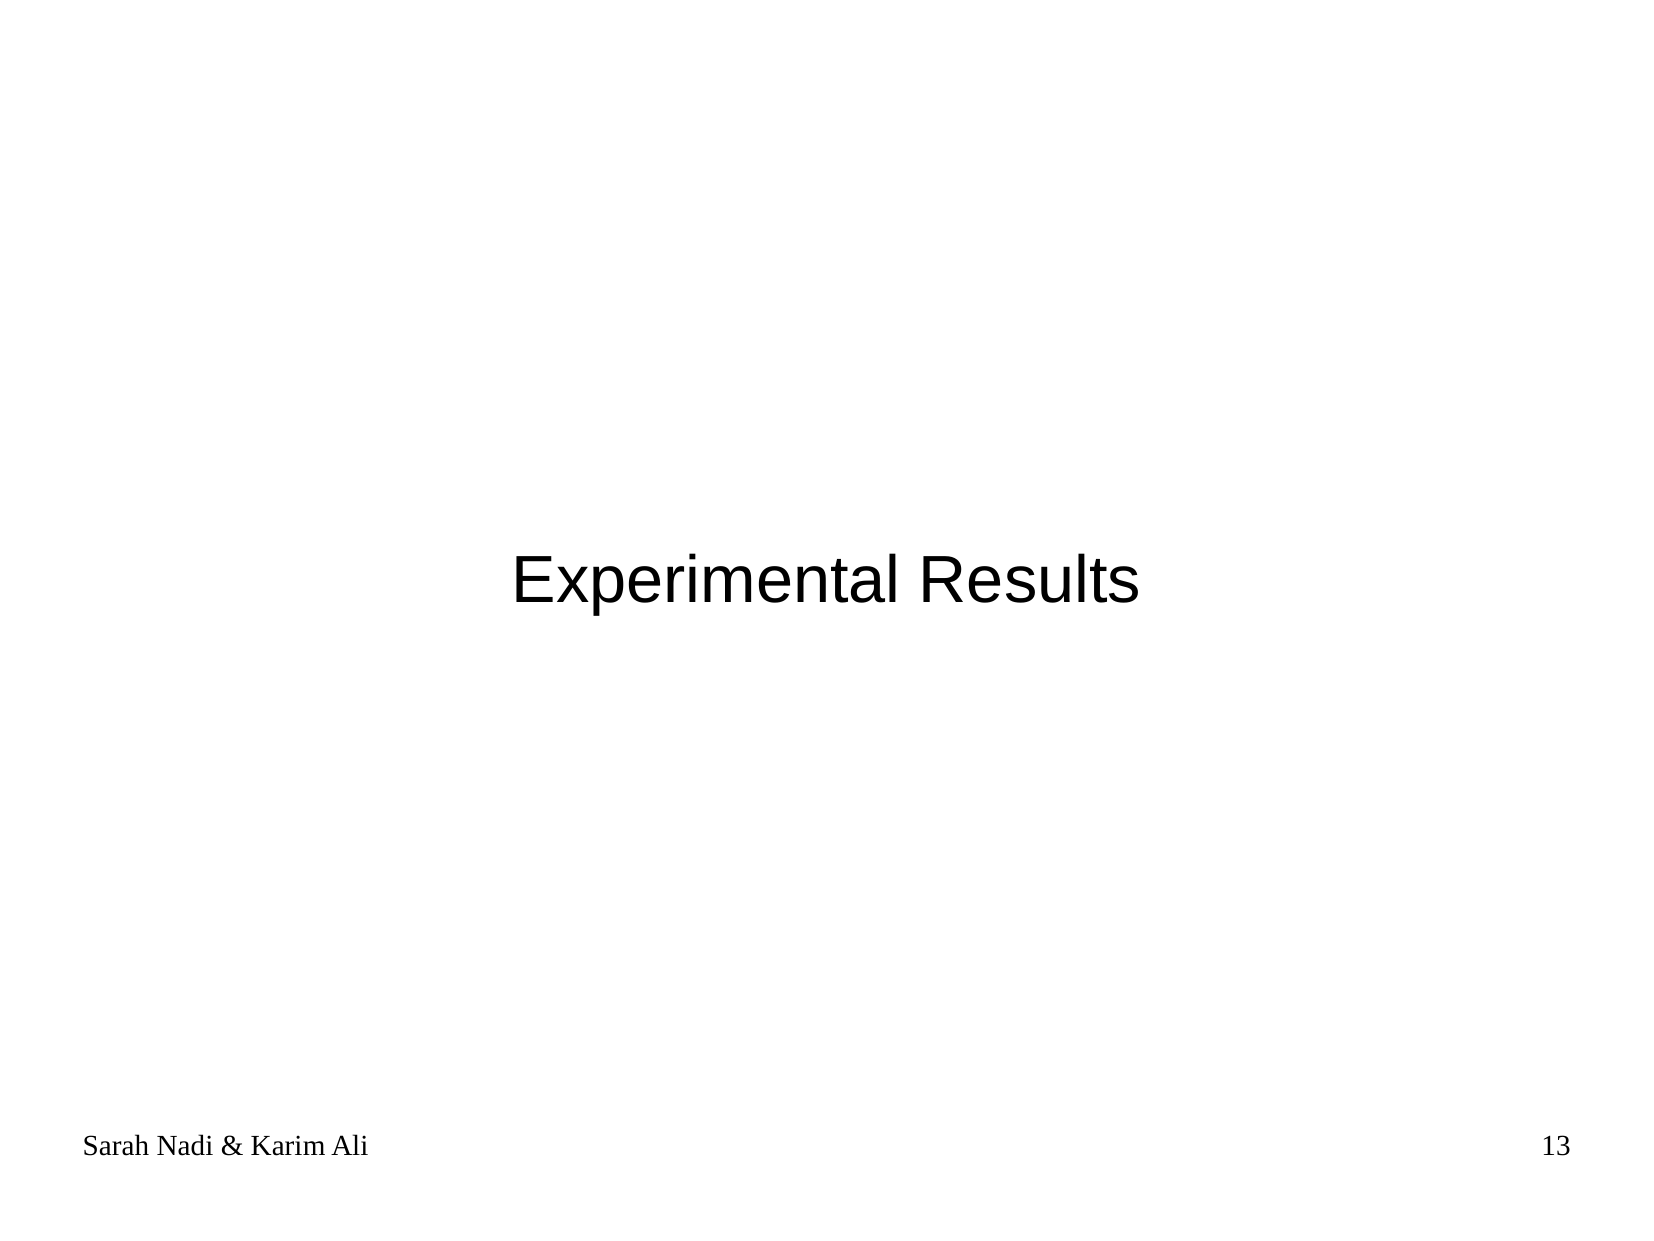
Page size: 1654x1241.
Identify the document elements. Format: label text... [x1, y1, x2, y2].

subtitle Experimental Results [82, 56, 1571, 1102]
